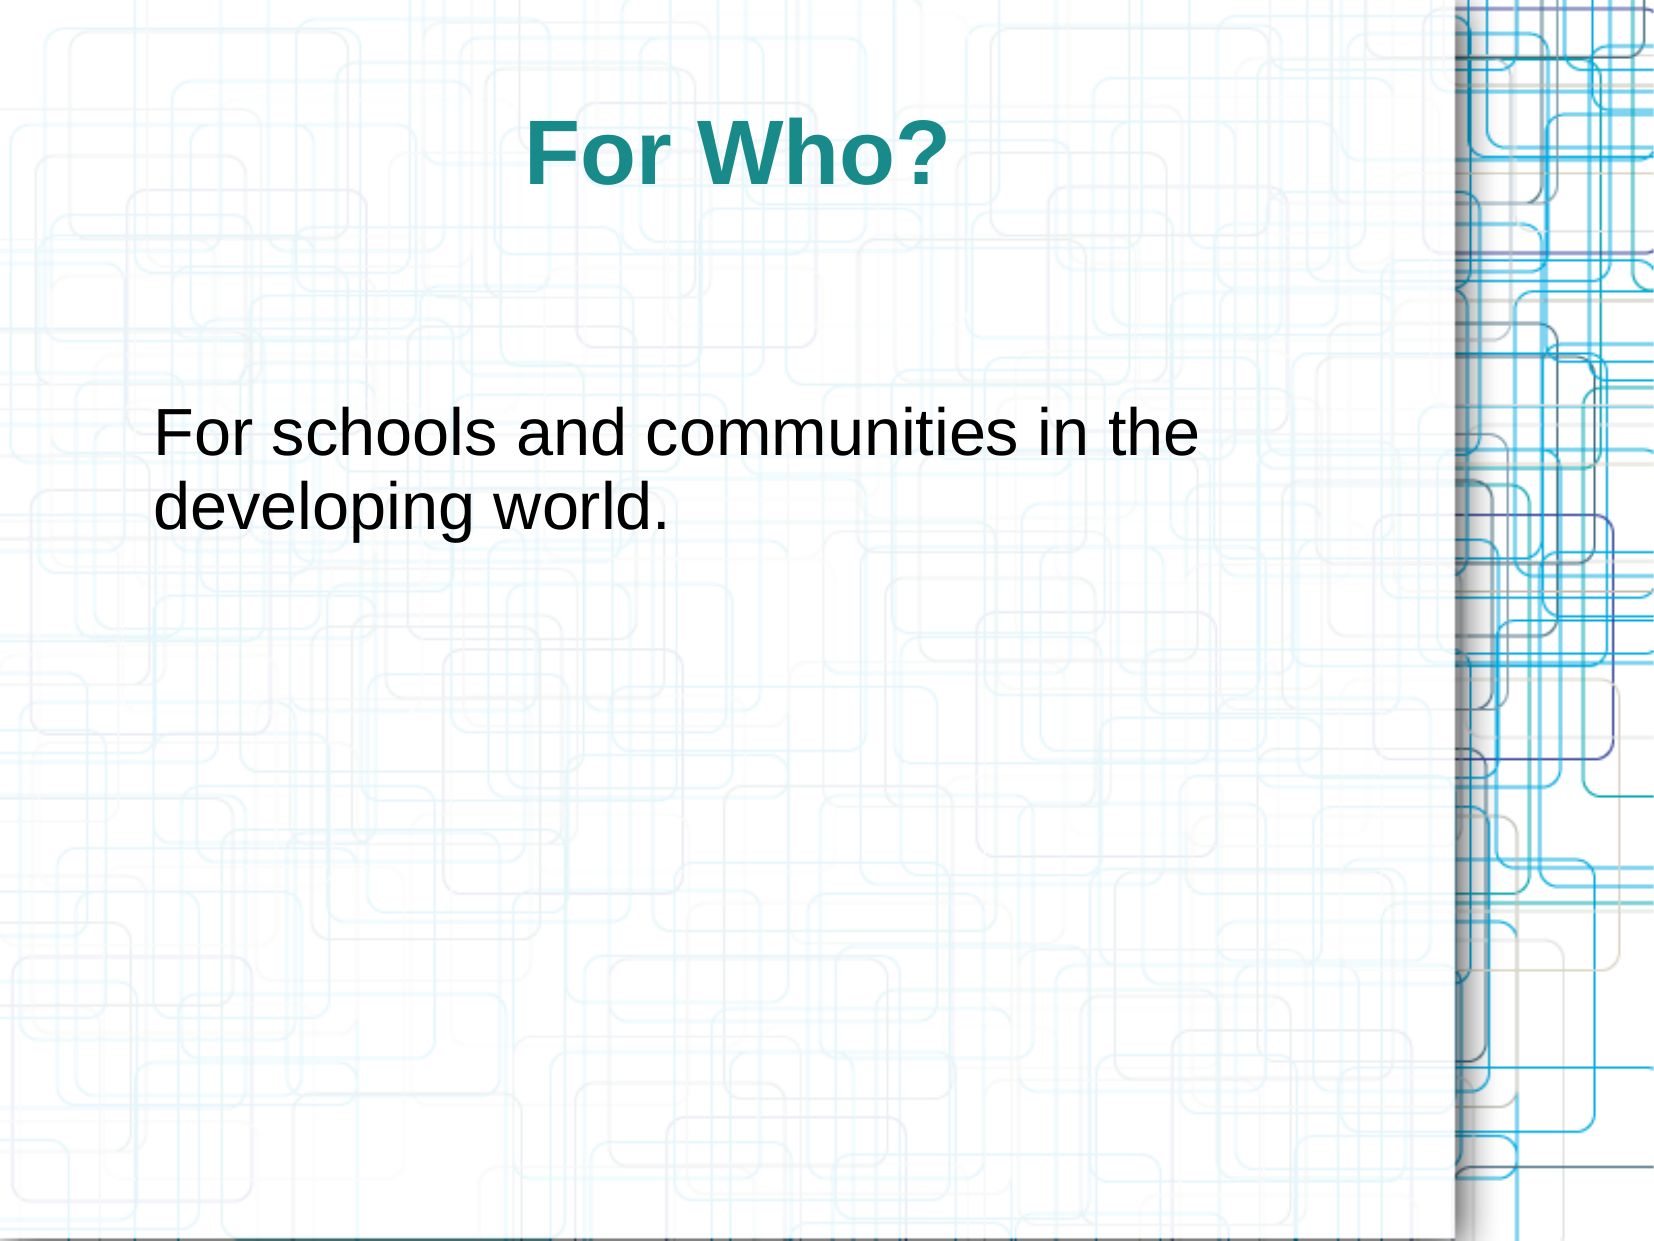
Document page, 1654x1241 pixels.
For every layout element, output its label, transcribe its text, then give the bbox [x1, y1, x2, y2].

title For Who? [59, 49, 1418, 257]
picture [0, 0, 1654, 1241]
list For schools and communities in the developing world. [82, 290, 1418, 1010]
